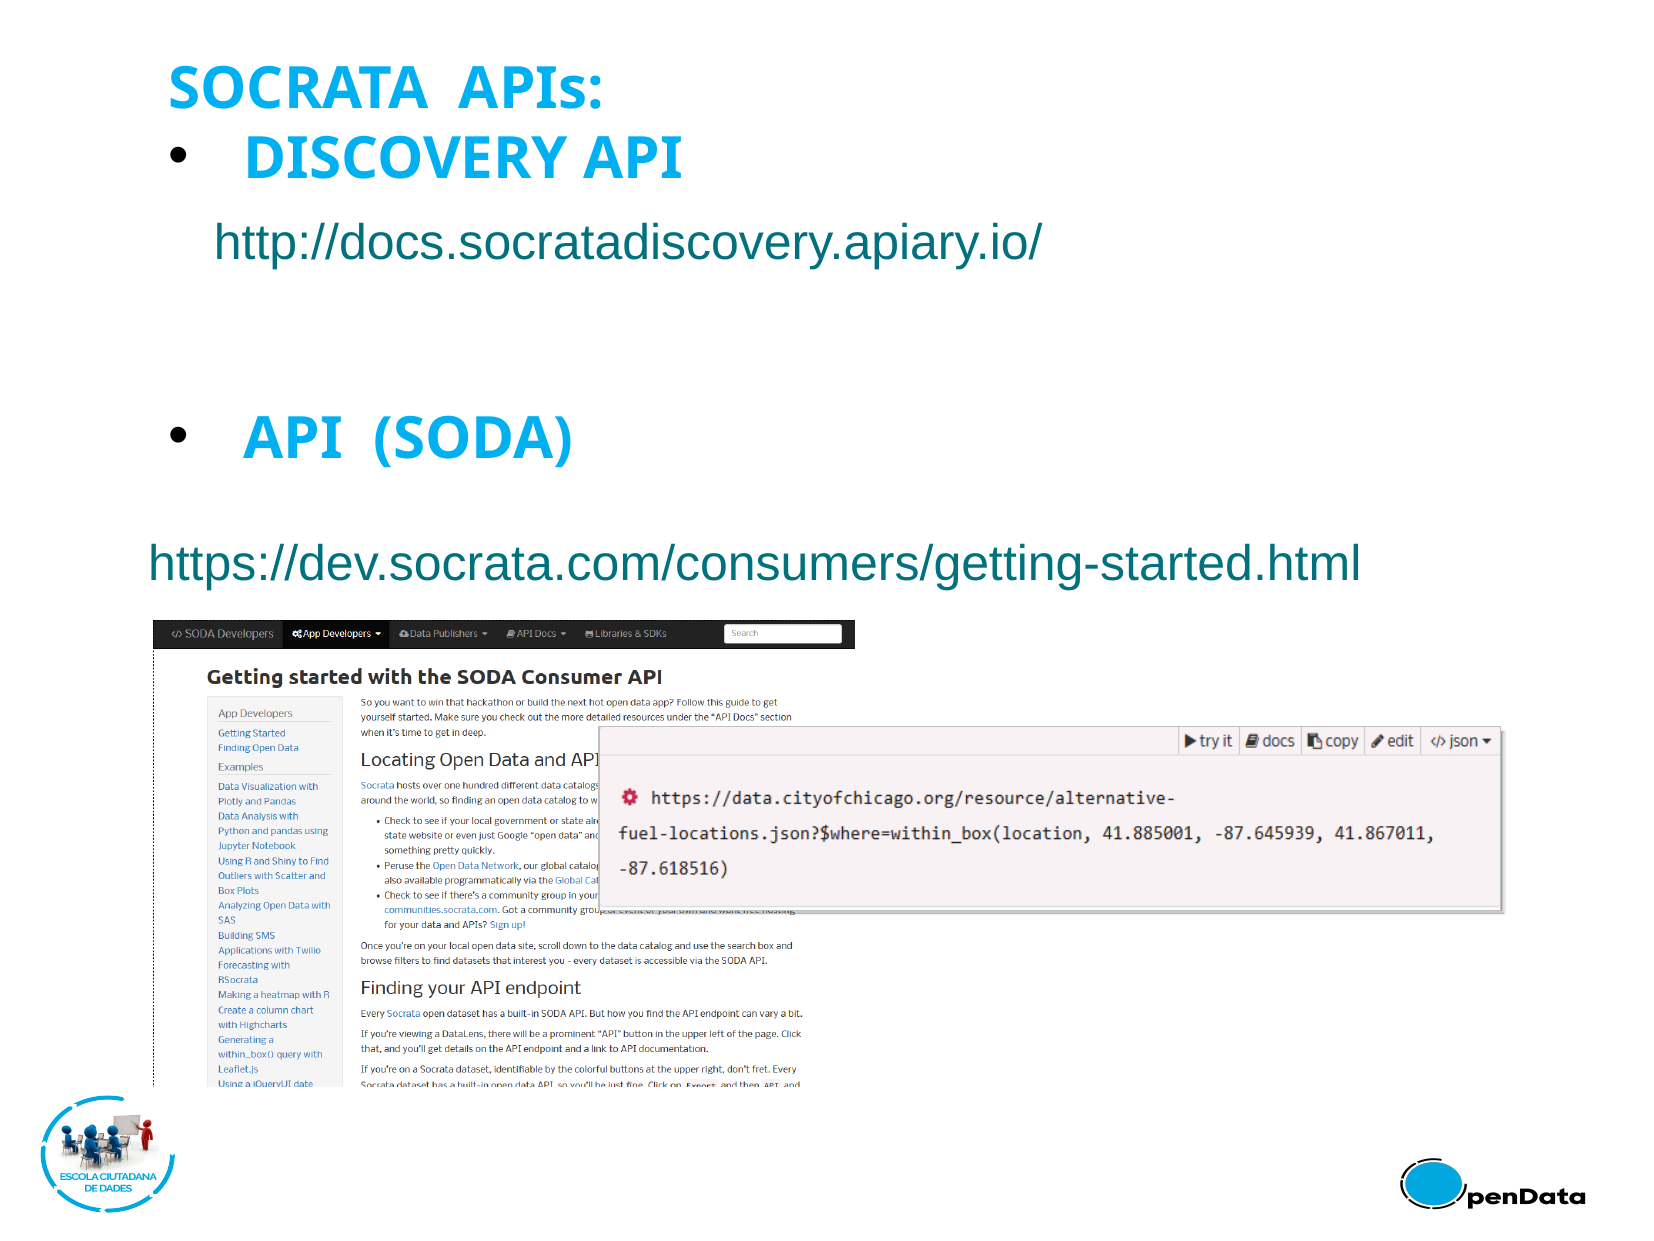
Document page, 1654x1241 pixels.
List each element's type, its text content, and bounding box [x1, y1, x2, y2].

picture [1395, 1154, 1600, 1216]
text_box http://docs.socratadiscovery.apiary.io/ [198, 201, 1075, 278]
text_box SOCRATA APIs: DISCOVERY API API (SODA) [153, 42, 827, 108]
text_box https://dev.socrata.com/consumers/getting-started.html [133, 522, 1521, 574]
picture [600, 727, 1500, 910]
picture [17, 620, 855, 1233]
